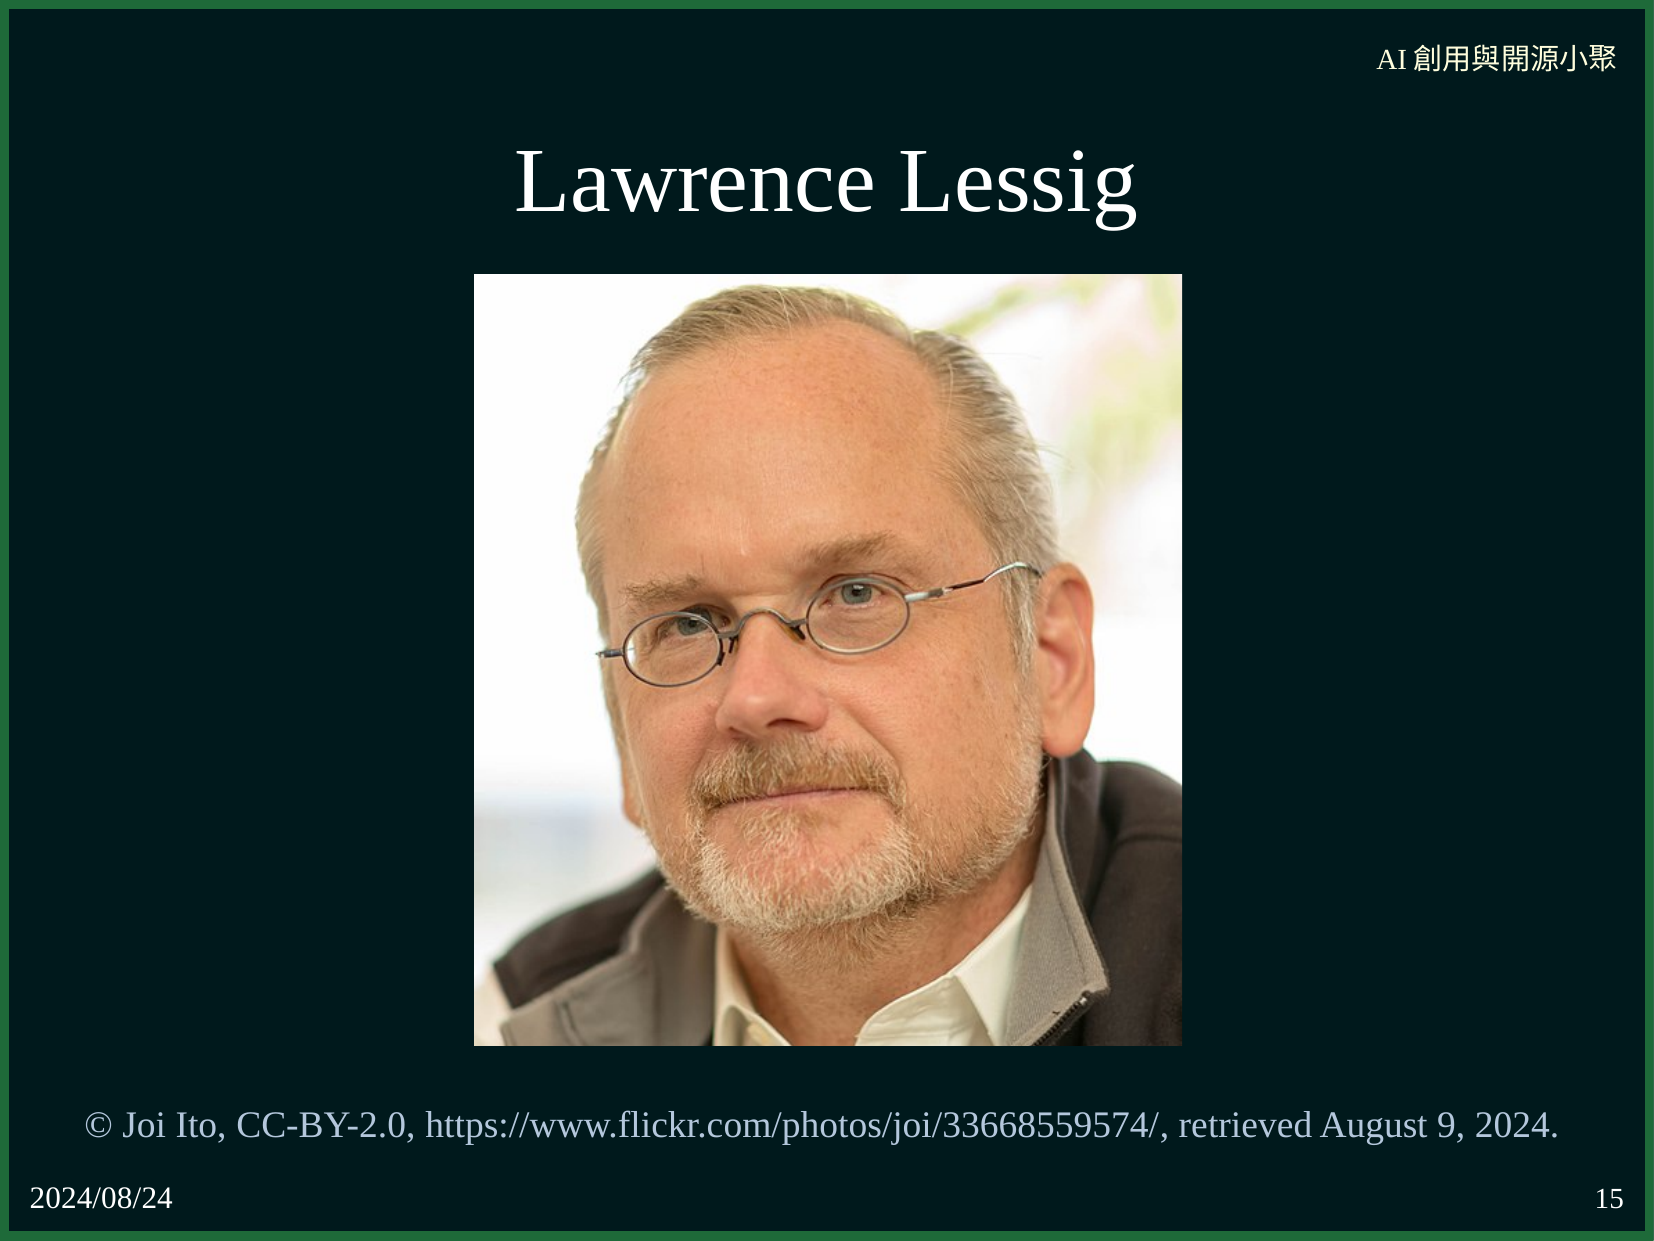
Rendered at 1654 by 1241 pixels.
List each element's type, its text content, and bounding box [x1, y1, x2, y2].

title Lawrence Lessig [82, 124, 1571, 237]
text_box © Joi Ito, CC-BY-2.0, https://www.flickr.com/photos/joi/33668559574/, retrieved August 9, 2024. [59, 1083, 1595, 1167]
picture [474, 274, 1183, 1046]
